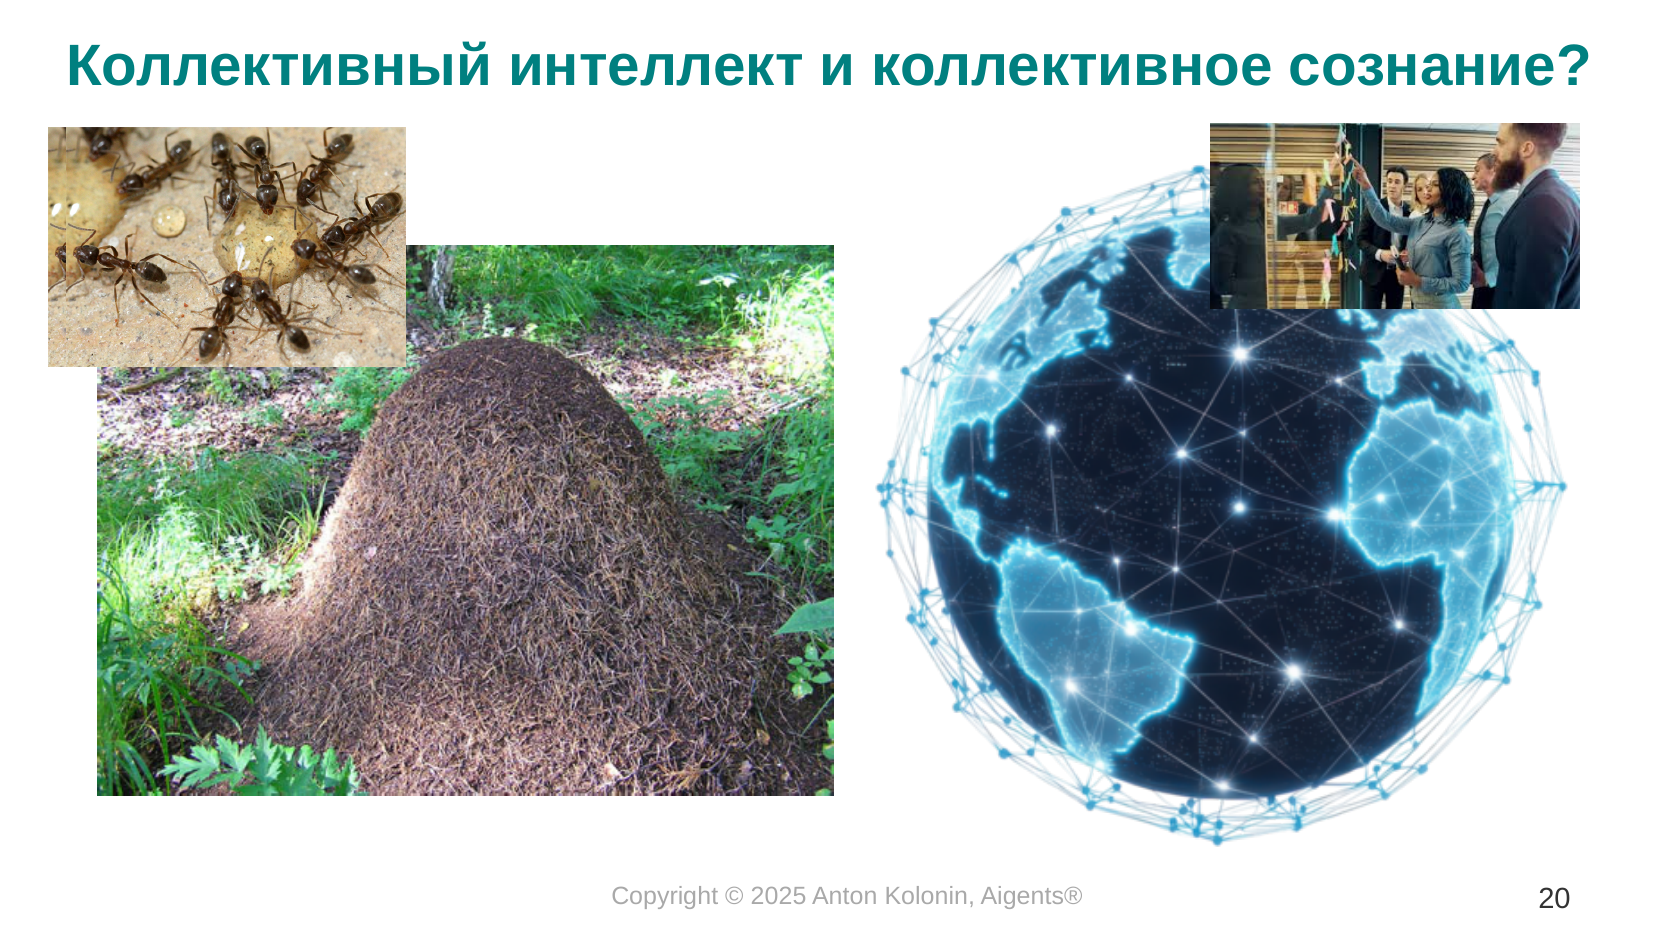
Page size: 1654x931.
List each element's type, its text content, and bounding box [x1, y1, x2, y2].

picture [865, 123, 1580, 863]
picture [48, 127, 834, 796]
text_box Коллективный интеллект и коллективное сознание? [1, 1, 1654, 129]
